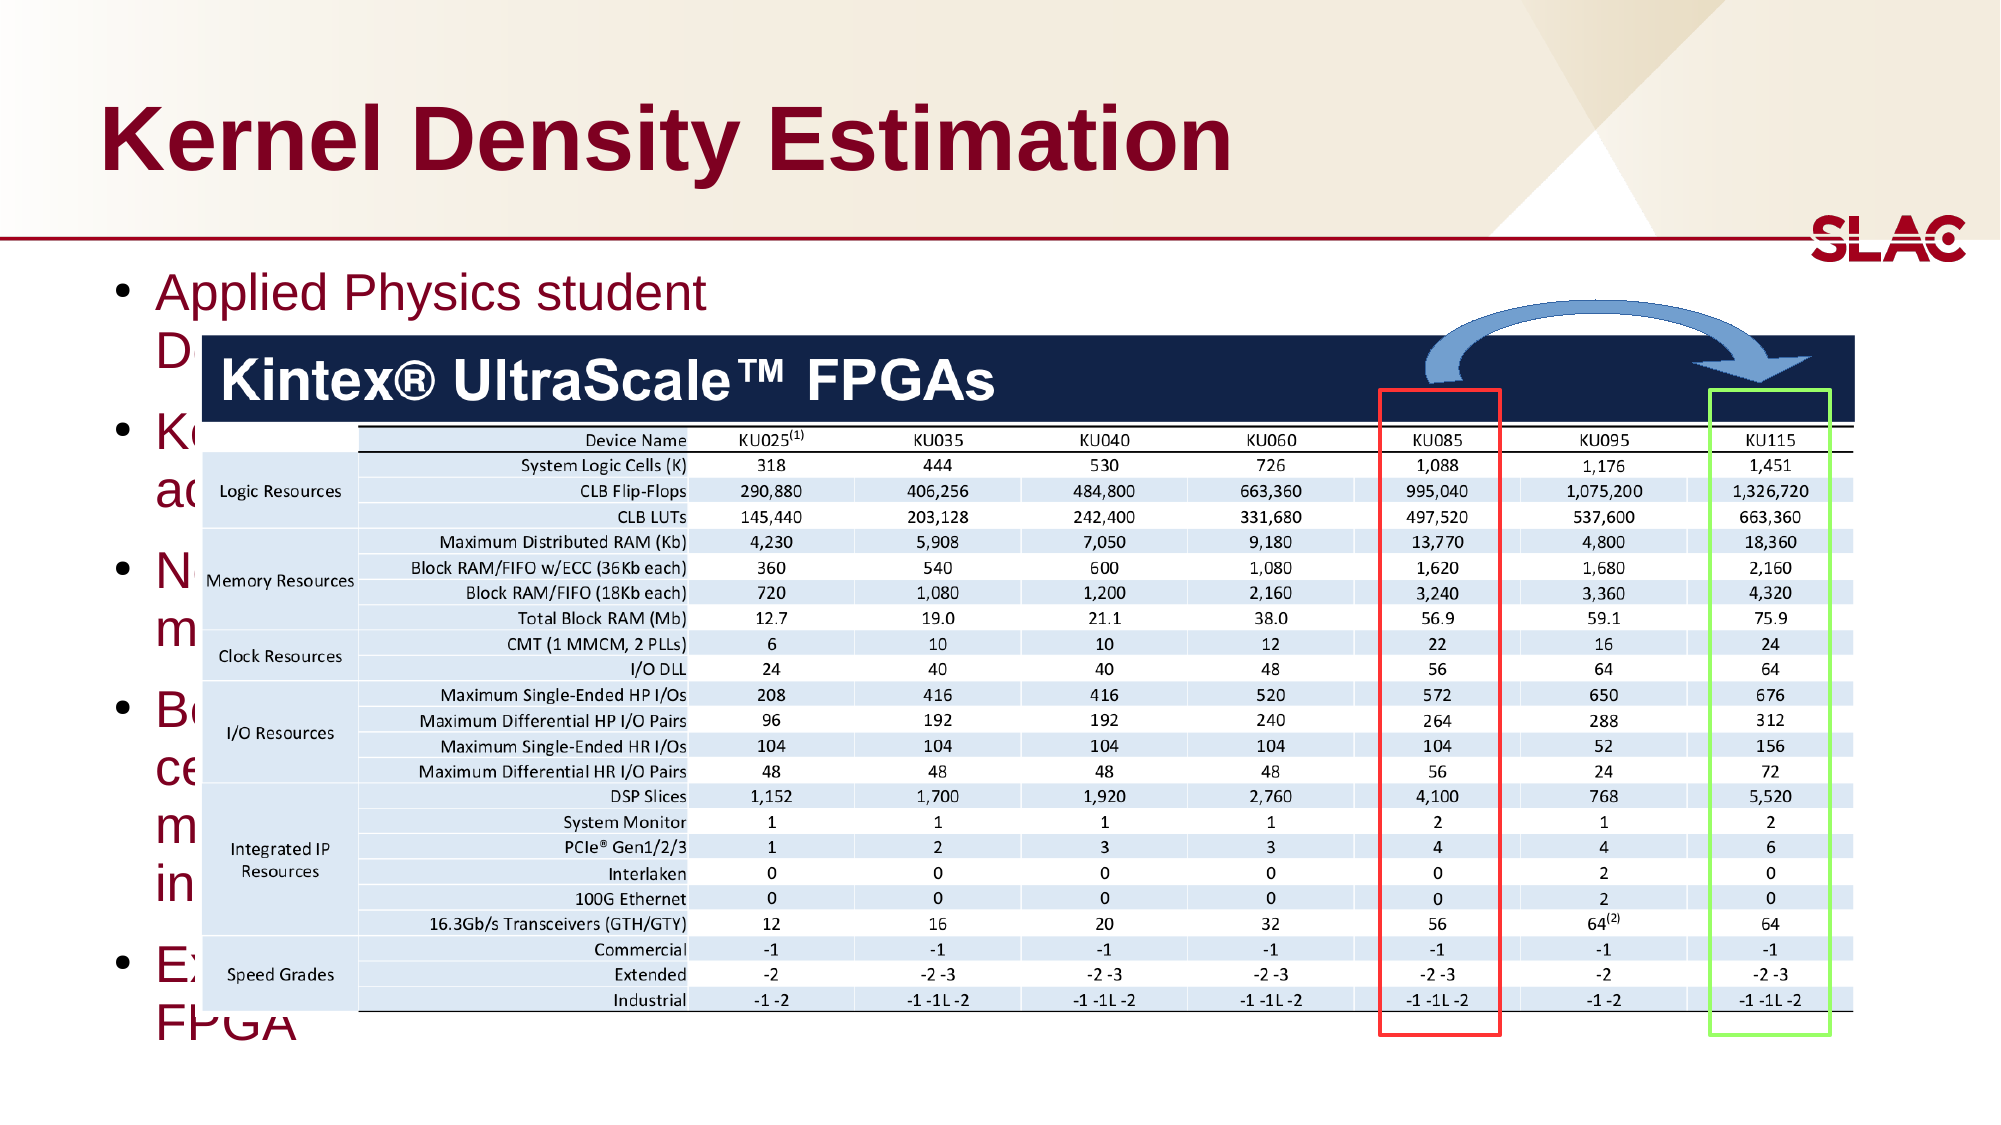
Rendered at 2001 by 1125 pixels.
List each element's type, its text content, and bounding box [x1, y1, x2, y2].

picture [195, 329, 1860, 1017]
picture [1712, 392, 1828, 1017]
text_box [1425, 299, 1812, 384]
title Kernel Density Estimation [99, 44, 1900, 233]
list Applied Physics student Debadri Das Kernel shapes vary across the waveform Not a typical CNN modality Benefit by constrianing center at this stage – motivates 2 channels into initial FPGA Expand resources on FPGA [99, 263, 736, 1066]
picture [1382, 392, 1498, 1017]
picture [0, 0, 2001, 262]
